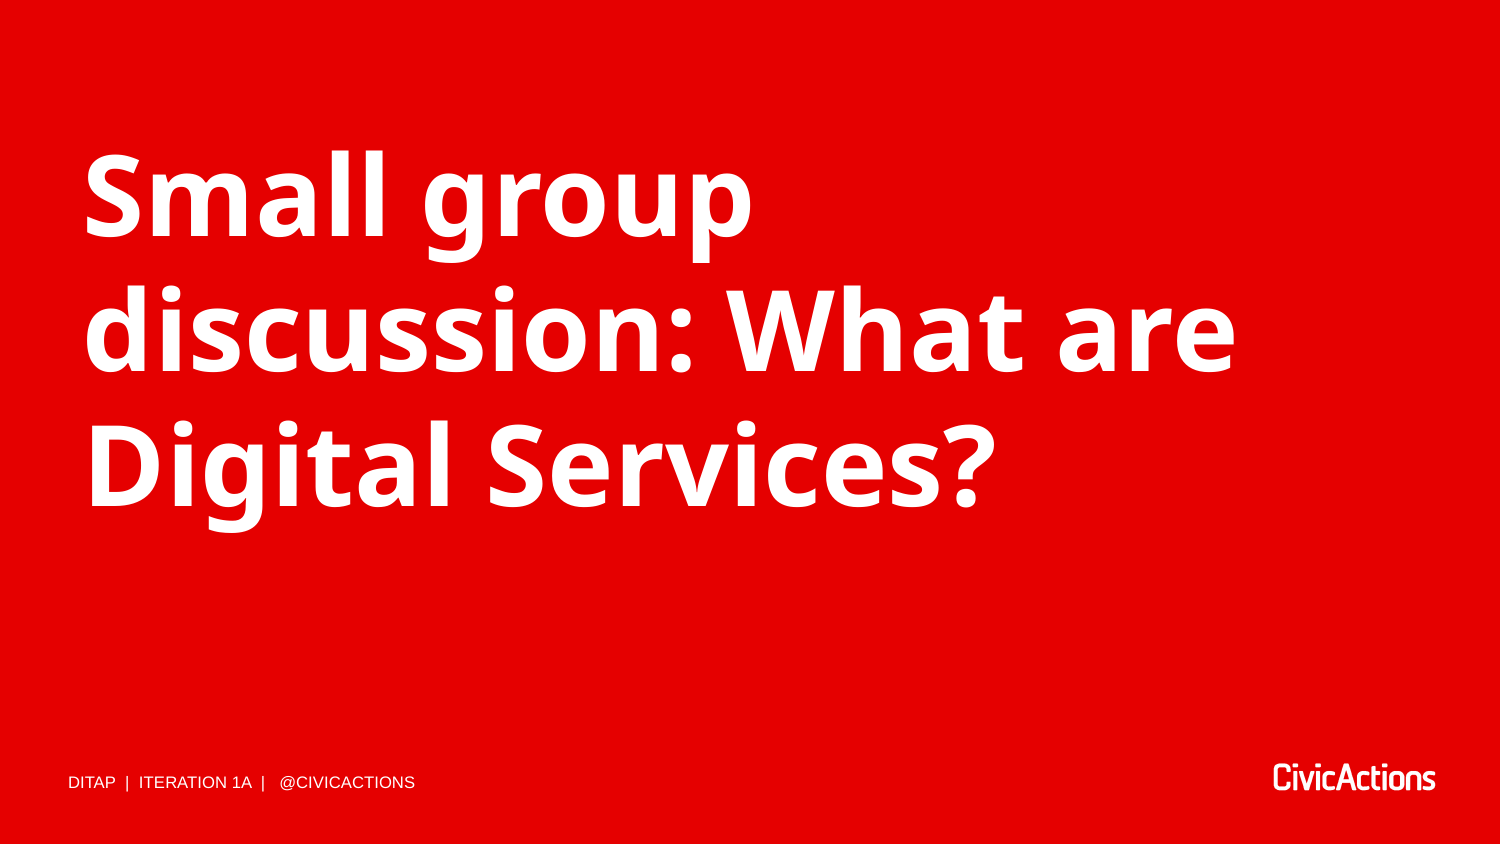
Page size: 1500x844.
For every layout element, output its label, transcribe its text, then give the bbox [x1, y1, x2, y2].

title Small group discussion: What are Digital Services? [73, 114, 1354, 470]
picture [1271, 758, 1438, 795]
